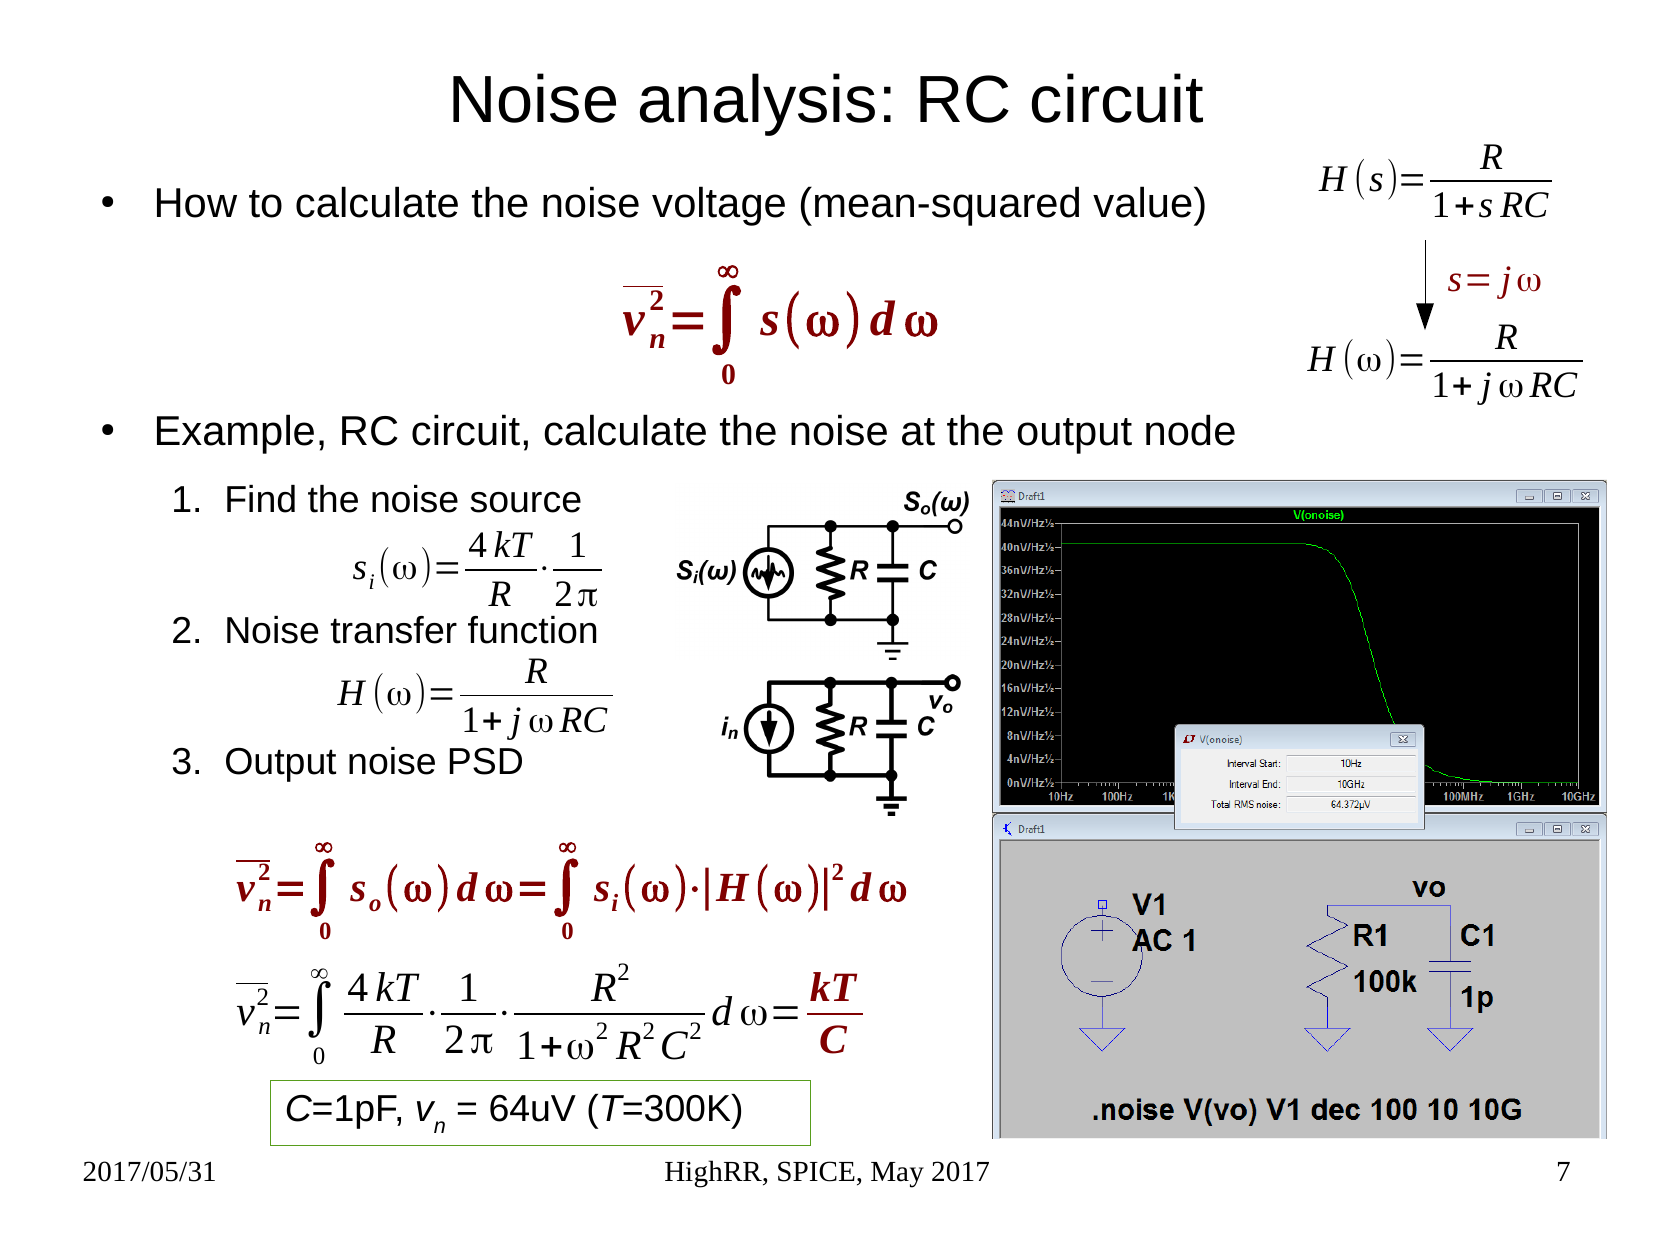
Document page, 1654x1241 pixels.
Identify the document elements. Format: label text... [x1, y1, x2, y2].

chart [1440, 258, 1549, 301]
picture [992, 479, 1607, 1139]
chart [615, 262, 947, 391]
chart [330, 650, 621, 740]
chart [1311, 136, 1561, 226]
chart [1299, 316, 1591, 406]
title Noise analysis: RC circuit [82, 49, 1571, 151]
picture [675, 483, 970, 661]
picture [720, 674, 961, 816]
chart [345, 525, 610, 614]
chart [228, 958, 870, 1071]
list How to calculate the noise voltage (mean-squared value) Example, RC circuit, calculate the noise at the output node Find the noise source Noise transfer function Output noise PSD [82, 180, 1571, 1141]
text_box C=1pF, vn = 64uV (T=300K) [270, 1080, 811, 1146]
chart [228, 840, 916, 946]
